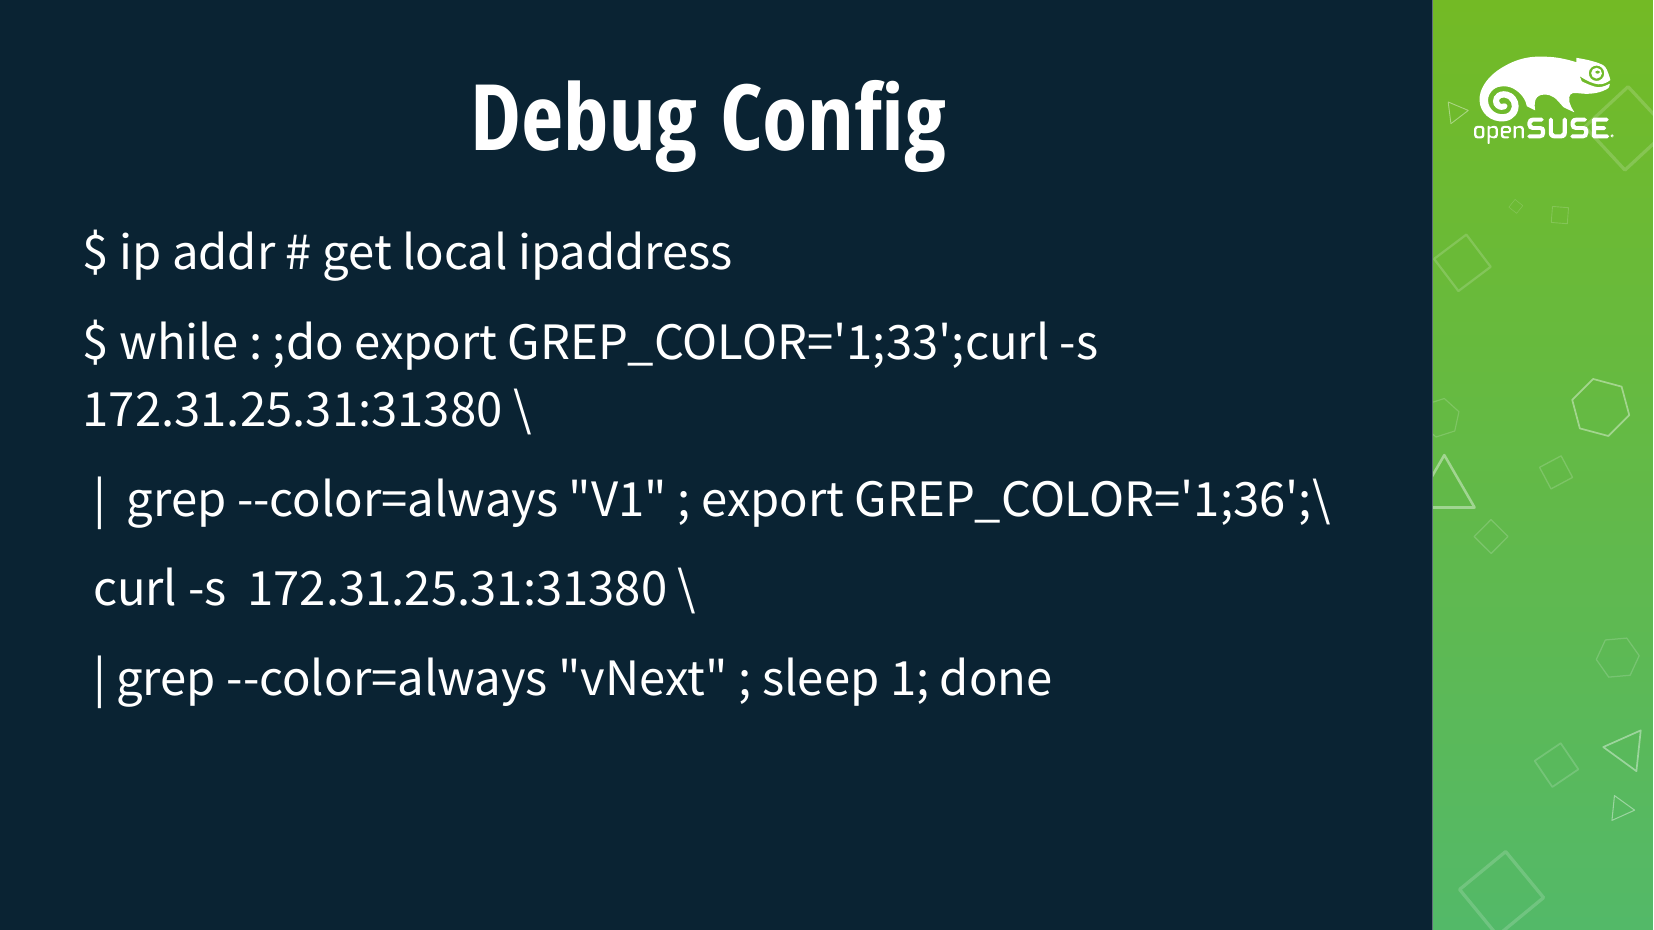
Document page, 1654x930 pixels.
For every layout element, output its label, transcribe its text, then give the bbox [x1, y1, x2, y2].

title Debug Config [82, 37, 1336, 193]
list $ ip addr # get local ipaddress $ while : ;do export GREP_COLOR='1;33';curl -s 172.31.25.31:31380 \ | grep --color=always "V1" ; export GREP_COLOR='1;36';\ curl -s 172.31.25.31:31380 \ | grep --color=always "vNext" ; sleep 1; done [82, 217, 1336, 757]
